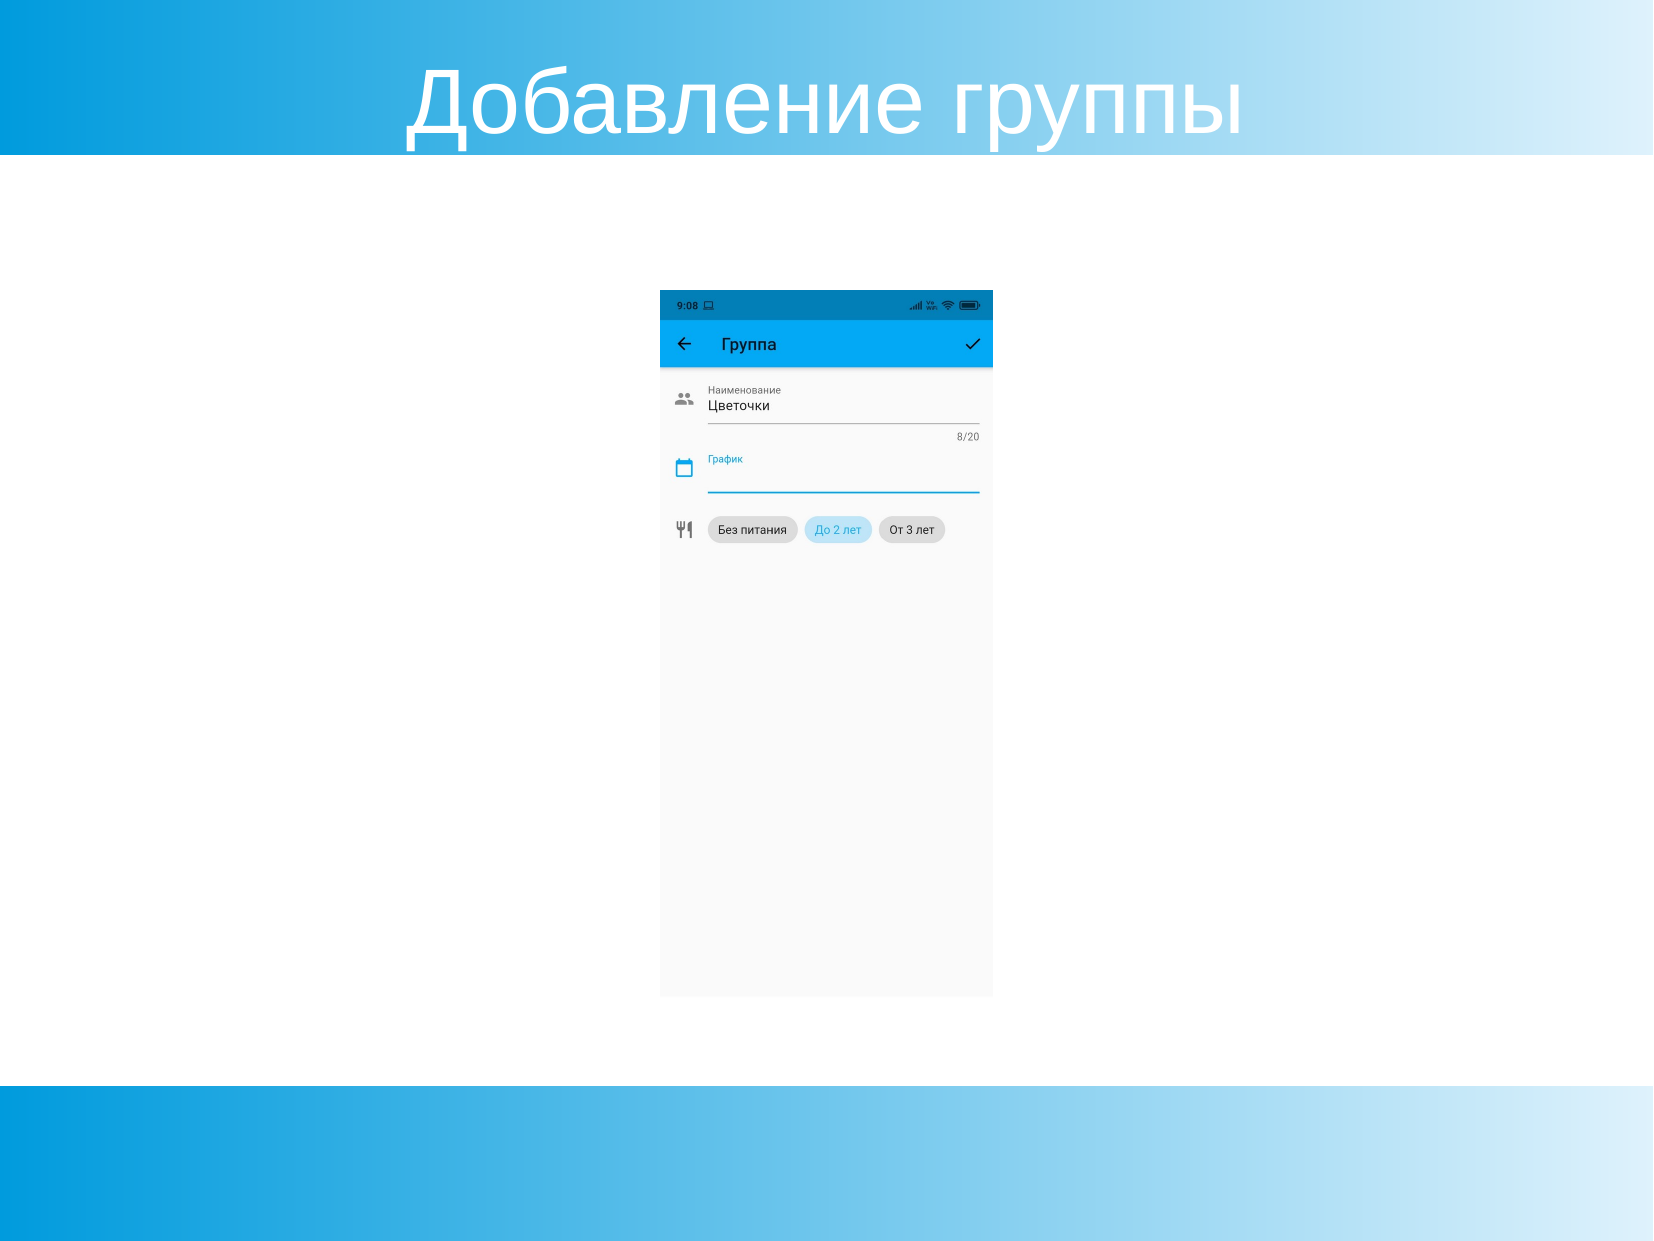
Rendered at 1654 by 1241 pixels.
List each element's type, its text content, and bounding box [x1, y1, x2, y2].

picture [764, 343, 776, 350]
picture [749, 341, 756, 349]
picture [731, 342, 738, 350]
picture [660, 368, 993, 1010]
picture [723, 338, 729, 345]
picture [679, 341, 690, 349]
title Добавление группы [82, 49, 1571, 155]
